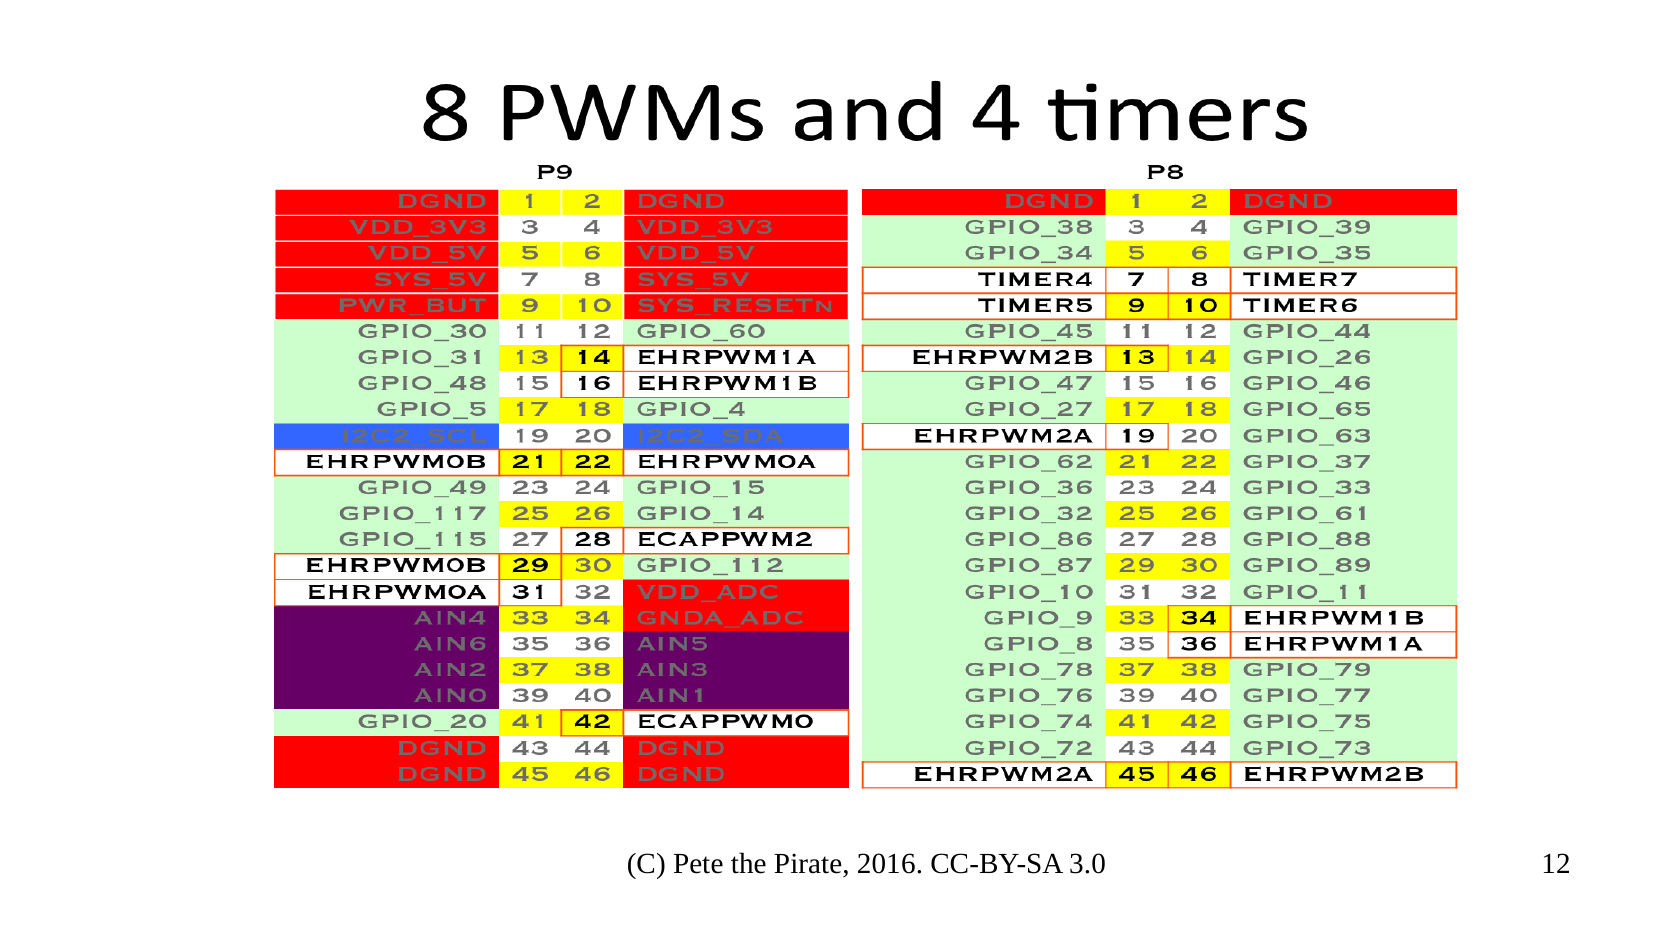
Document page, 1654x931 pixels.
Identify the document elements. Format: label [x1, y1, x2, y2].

picture [248, 23, 1479, 804]
